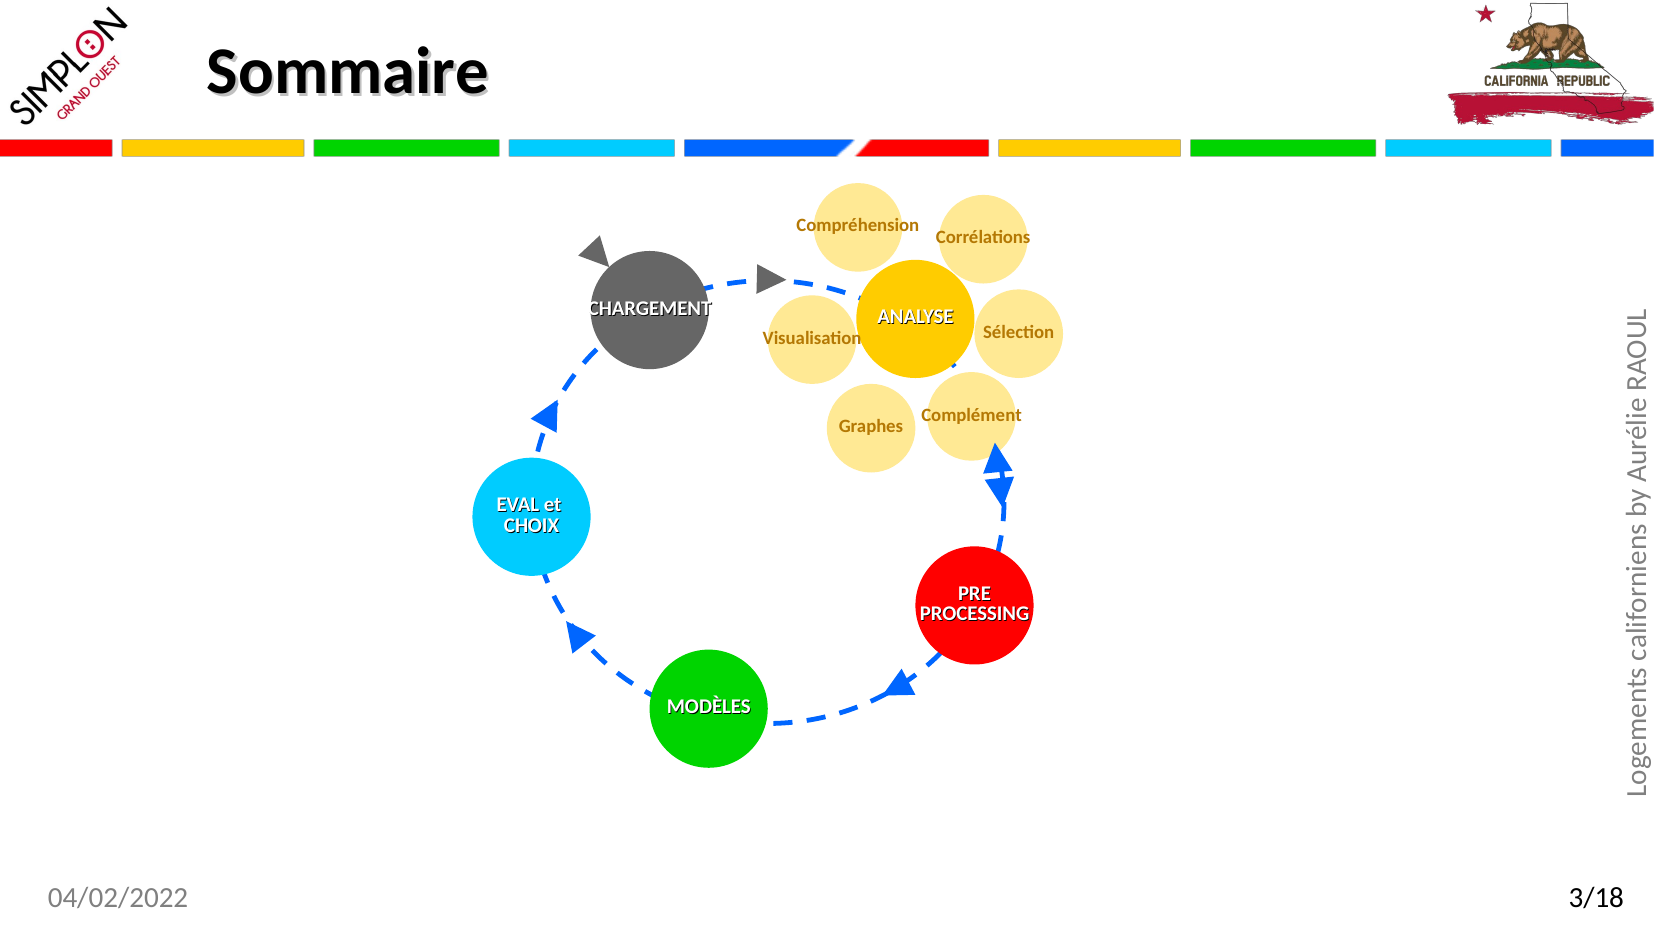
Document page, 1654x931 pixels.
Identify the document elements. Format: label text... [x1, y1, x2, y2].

text_box Compréhension [813, 183, 903, 272]
text_box [578, 235, 610, 268]
text_box [530, 264, 1015, 724]
title Sommaire [206, 24, 1447, 129]
text_box Visualisation [767, 295, 857, 384]
text_box EVAL et CHOIX [472, 457, 591, 576]
text_box Sélection [974, 289, 1064, 379]
picture [0, 2, 1654, 160]
text_box PRE PROCESSING [915, 546, 1034, 665]
picture [1446, 0, 1654, 129]
text_box Corrélations [938, 194, 1028, 284]
text_box MODÈLES [649, 649, 768, 768]
text_box Complément [927, 372, 1016, 461]
text_box CHARGEMENT [590, 250, 709, 370]
text_box ANALYSE [856, 259, 975, 379]
text_box Graphes [826, 383, 916, 473]
